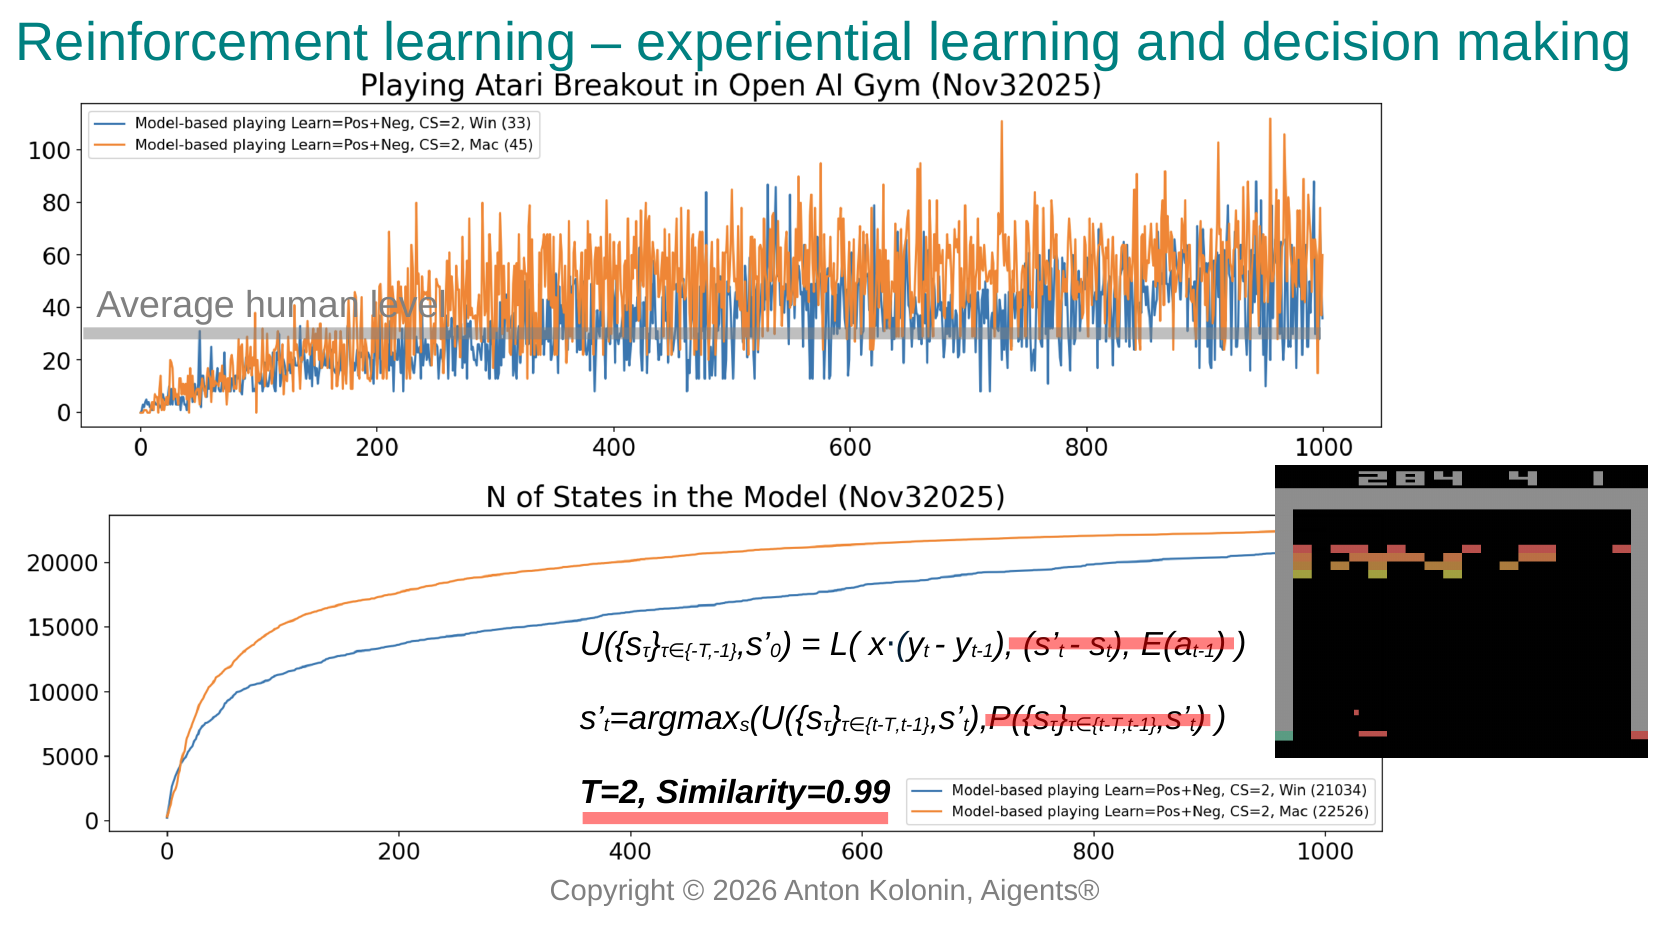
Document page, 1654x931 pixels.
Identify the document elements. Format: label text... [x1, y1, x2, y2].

text_box Average human level [81, 276, 463, 334]
text_box Reinforcement learning – experiential learning and decision making [0, 2, 1651, 82]
text_box U({sτ}τ∈{-Τ,-1}​,s’0) = L( x⋅(yt - yt-1), (s’t - st), E(at-1) ) s’t=argmaxs(U({sτ}τ∈{t-Τ,t-1}​,s’t),P({sτ}τ∈{t-Τ,t-1}​,s’t) ) T=2, Similarity=0.99 [518, 618, 1382, 819]
picture [14, 82, 1648, 878]
